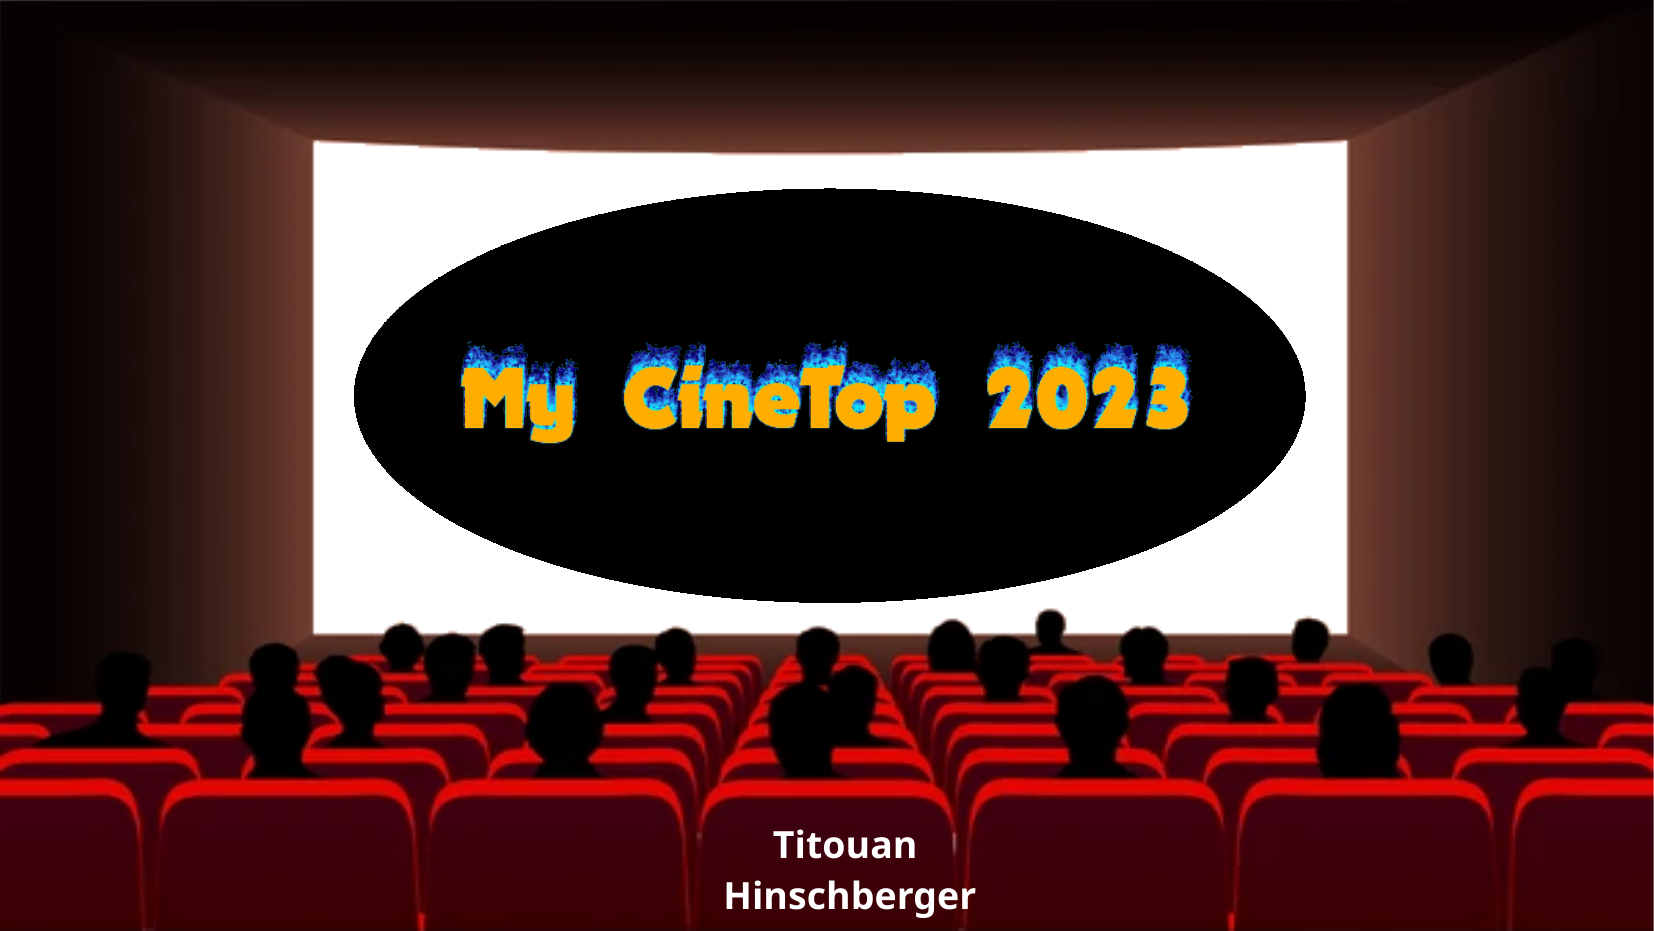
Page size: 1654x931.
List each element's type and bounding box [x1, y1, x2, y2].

text_box [354, 188, 1306, 603]
picture [0, 0, 1654, 931]
